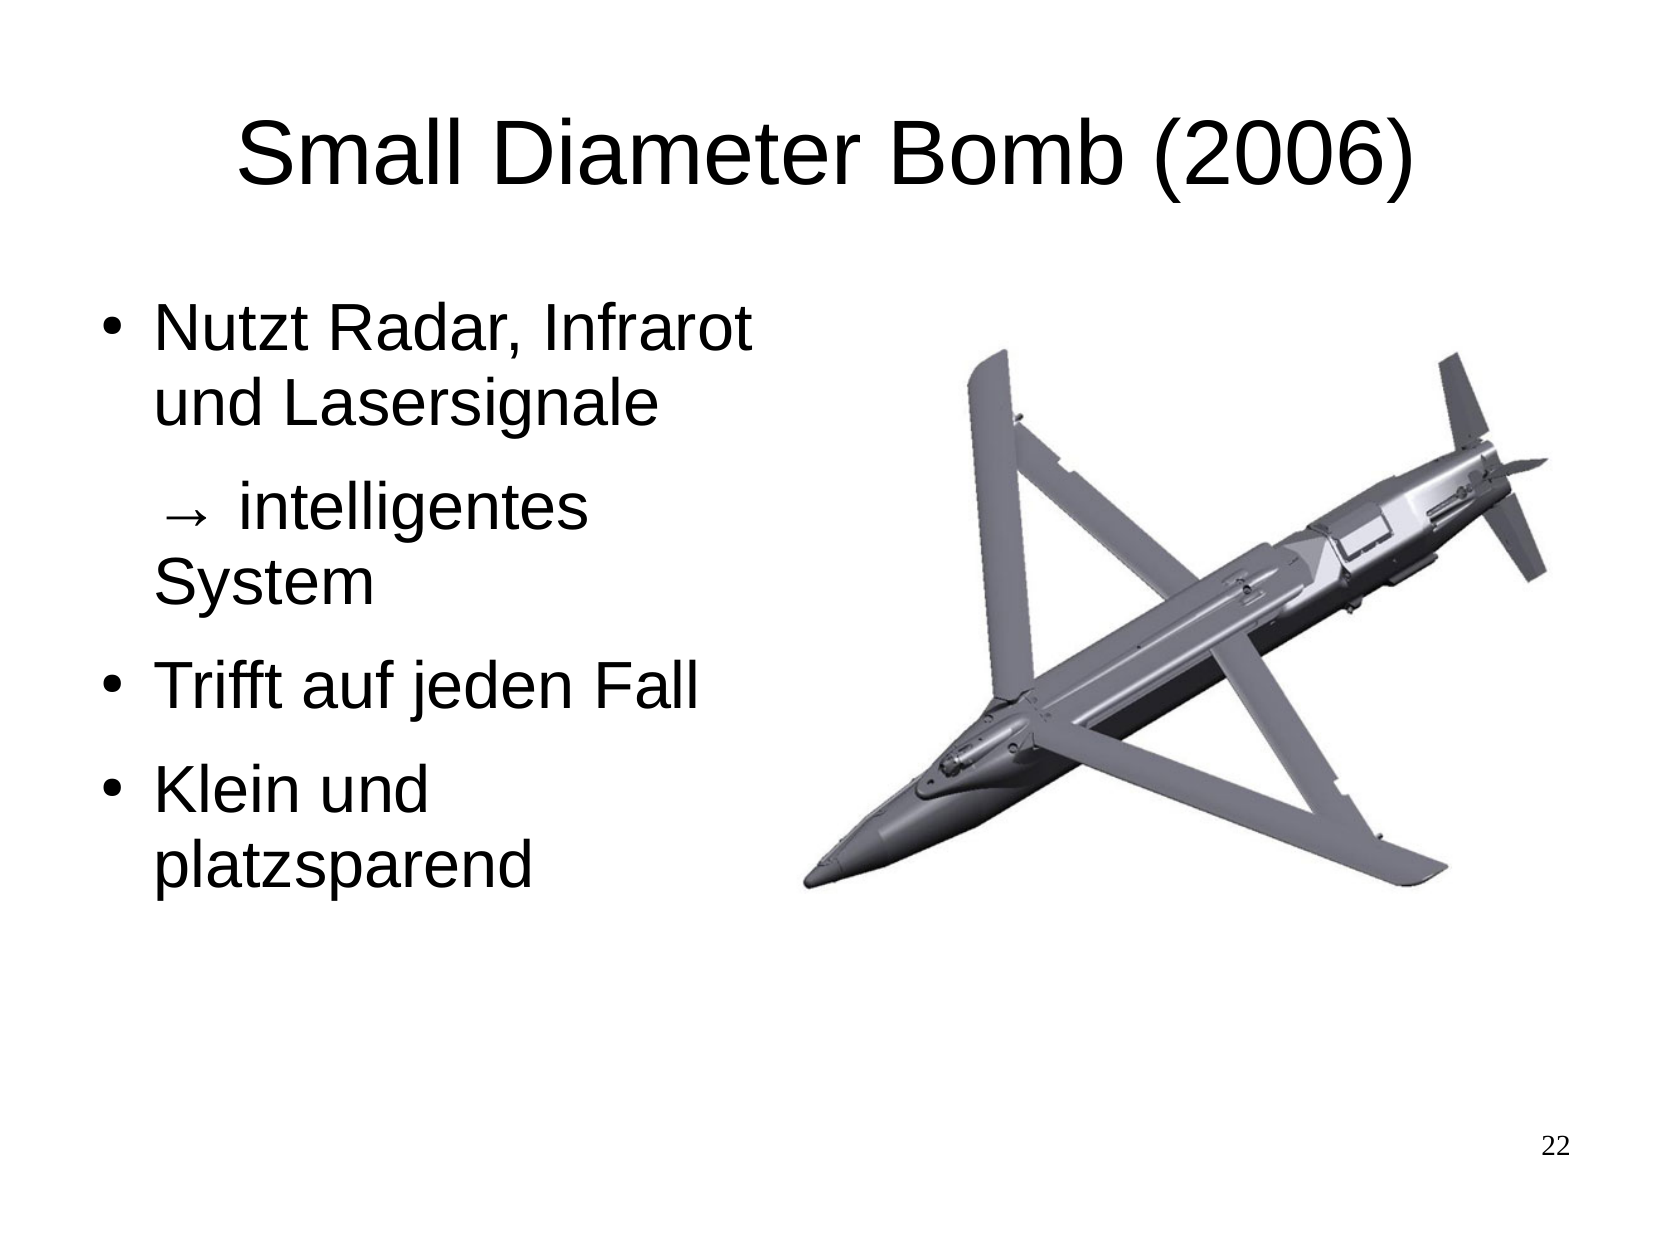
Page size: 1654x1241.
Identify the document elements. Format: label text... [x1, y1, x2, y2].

picture [767, 290, 1607, 919]
title Small Diameter Bomb (2006) [82, 49, 1571, 257]
list Nutzt Radar, Infrarot und Lasersignale → intelligentes System Trifft auf jeden Fall Klein und platzsparend [82, 290, 809, 1109]
